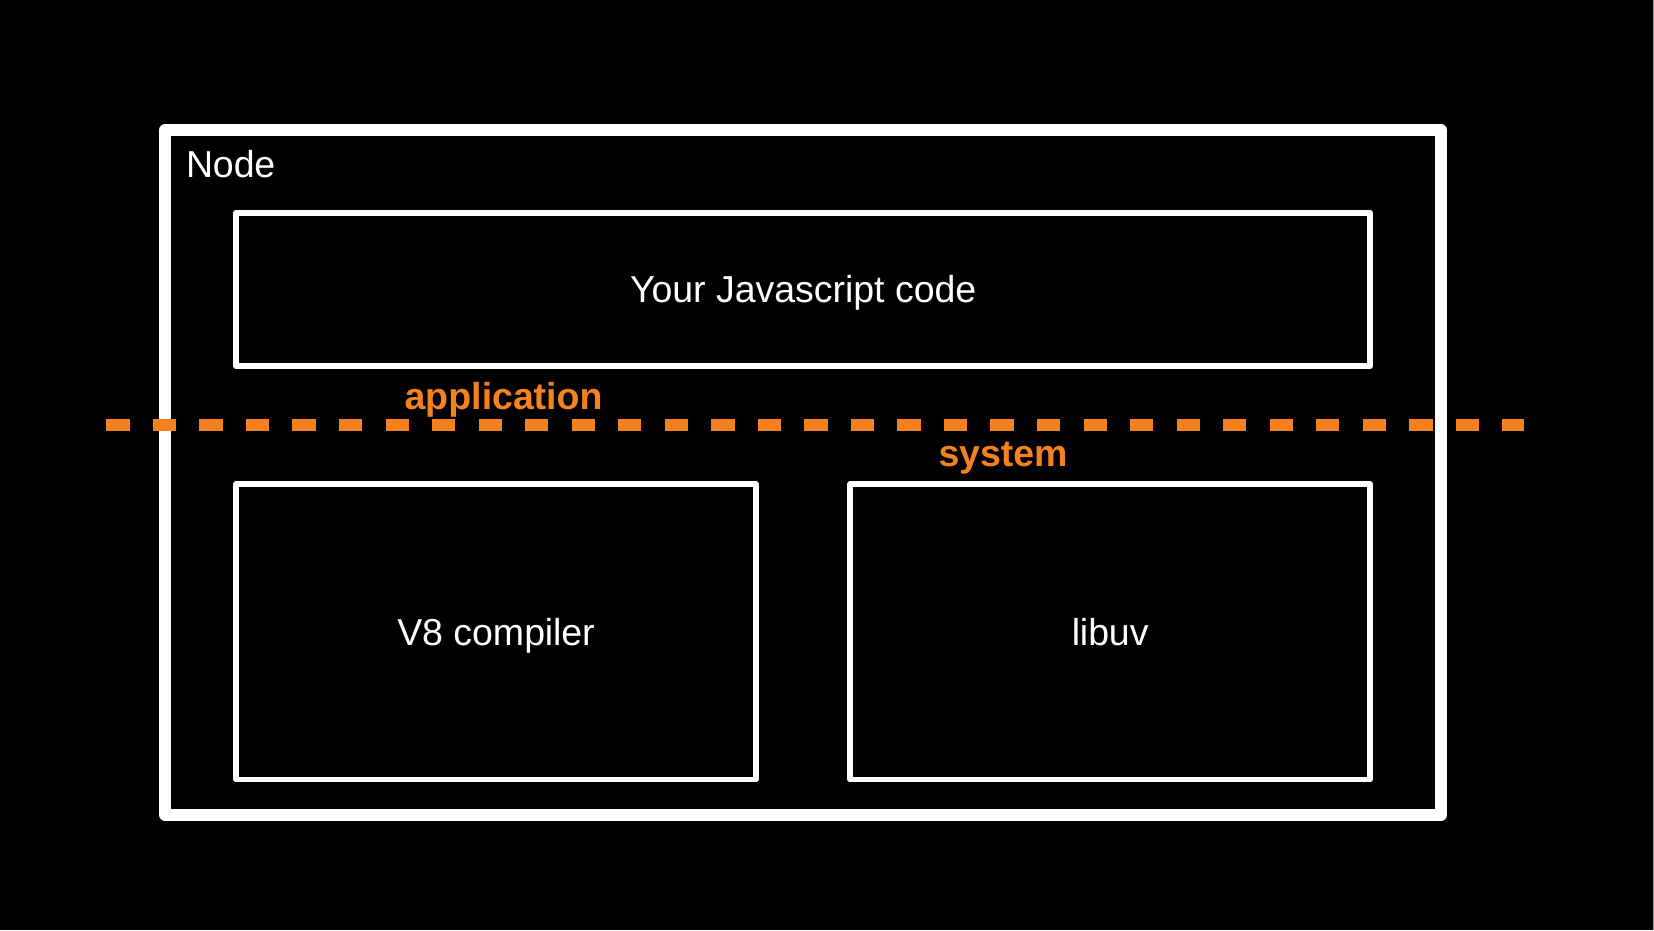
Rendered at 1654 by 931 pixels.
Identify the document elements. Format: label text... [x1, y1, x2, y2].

text_box libuv [850, 484, 1371, 780]
text_box application [389, 368, 618, 426]
text_box Node [165, 129, 1441, 815]
text_box system [923, 425, 1083, 483]
text_box Your Javascript code [236, 212, 1371, 367]
text_box V8 compiler [236, 484, 756, 780]
